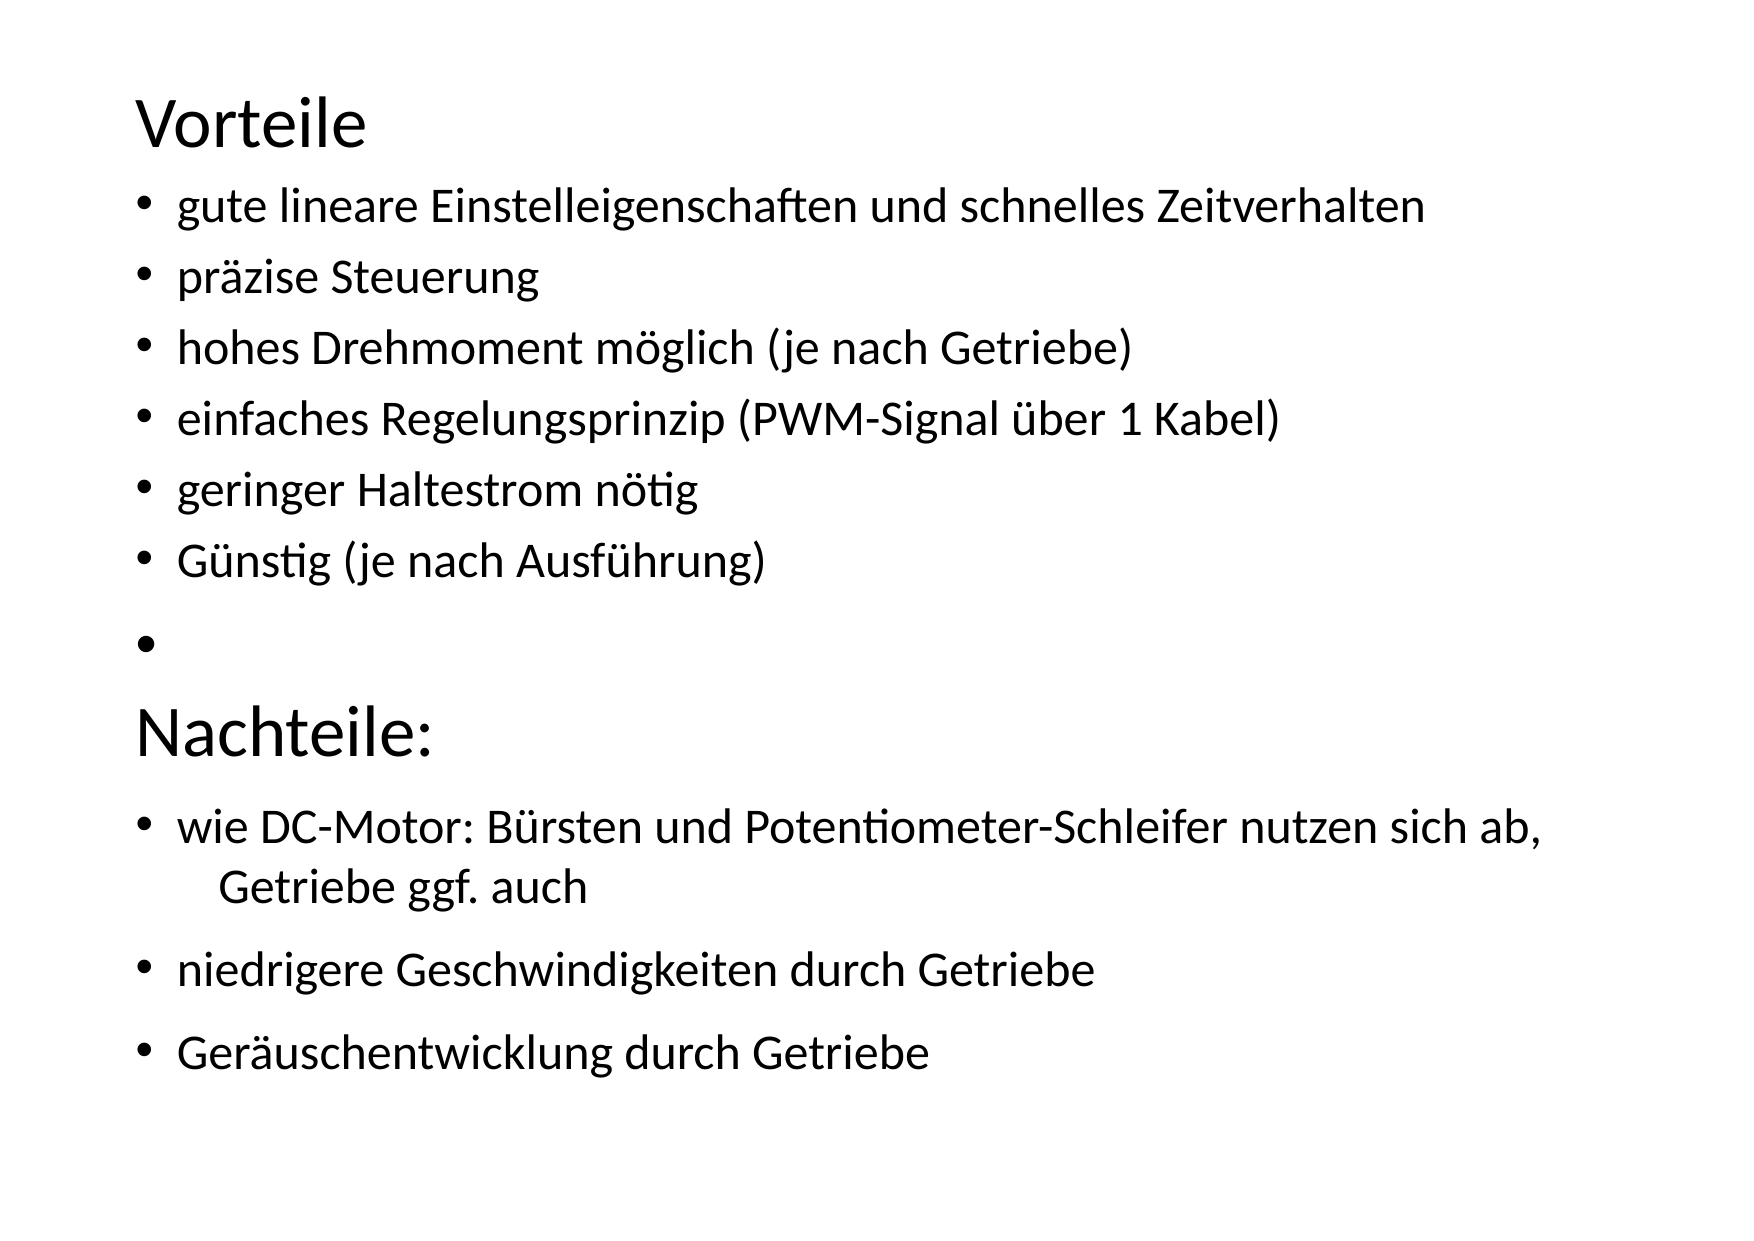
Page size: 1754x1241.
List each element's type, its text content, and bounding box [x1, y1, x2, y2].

list Vorteile gute lineare Einstelleigenschaften und schnelles Zeitverhalten präzise Steuerung hohes Drehmoment möglich (je nach Getriebe) einfaches Regelungsprinzip (PWM-Signal über 1 Kabel) geringer Haltestrom nötig Günstig (je nach Ausführung) Nachteile: wie DC-Motor: Bürsten und Potentiometer-Schleifer nutzen sich ab, Getriebe ggf. auch niedrigere Geschwindigkeiten durch Getriebe Geräuschentwicklung durch Getriebe [120, 84, 1634, 1156]
